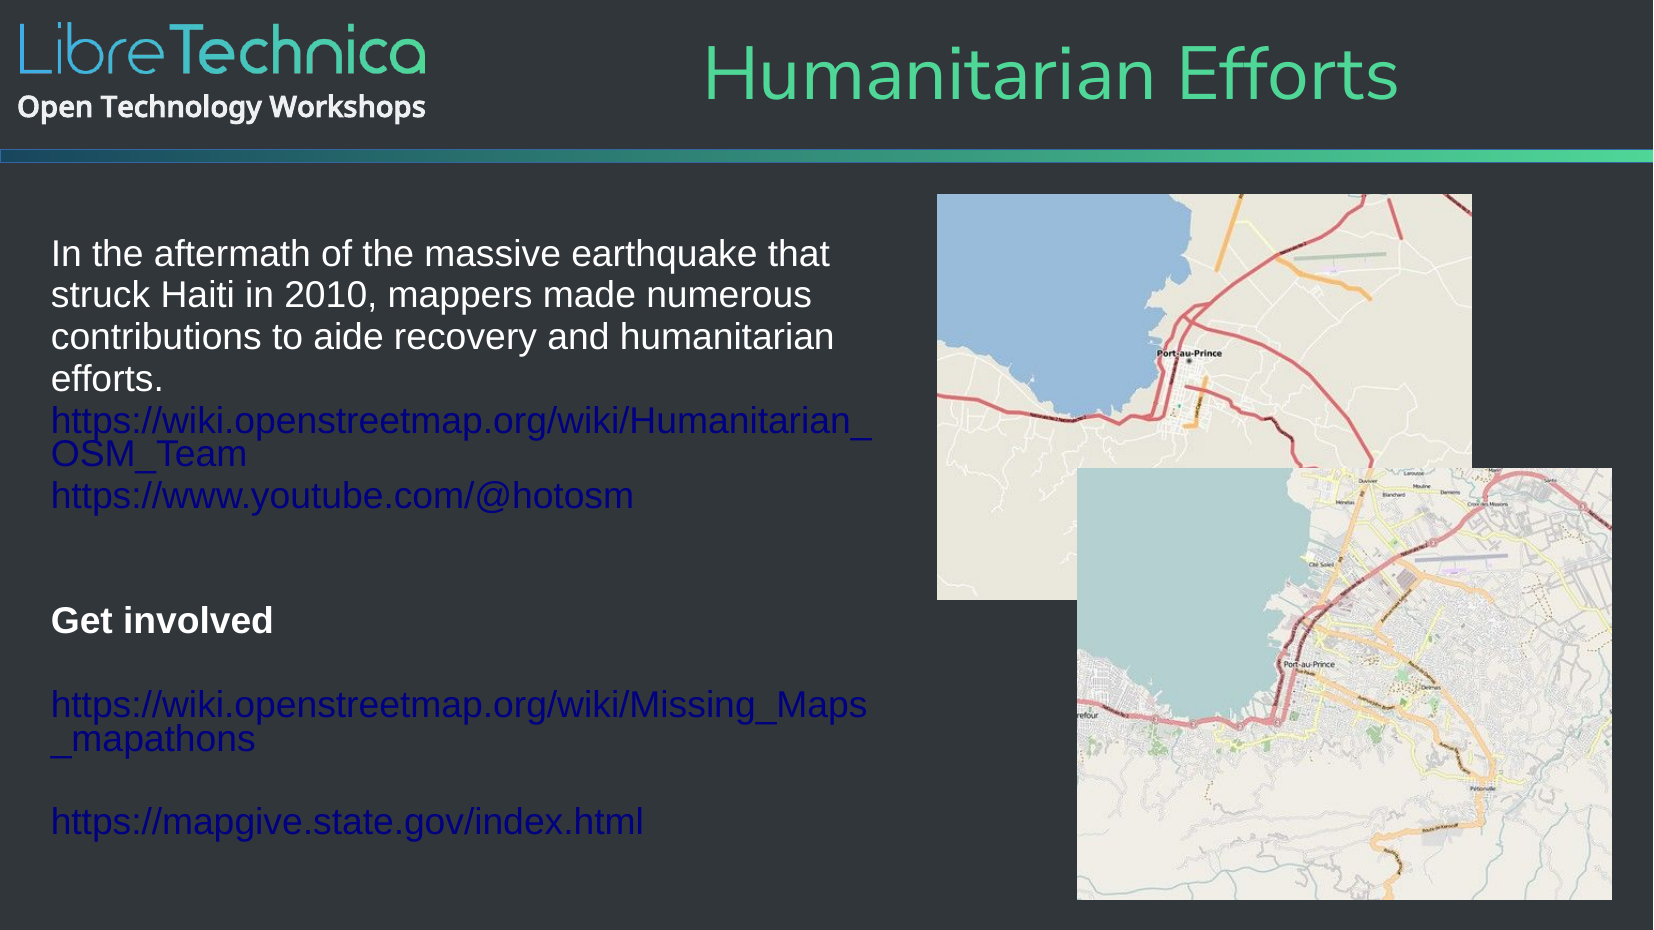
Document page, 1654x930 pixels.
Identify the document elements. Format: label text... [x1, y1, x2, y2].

text_box Humanitarian Efforts [449, 0, 1653, 151]
title Open Technology Workshops [0, 69, 447, 138]
text_box [0, 149, 1653, 163]
text_box In the aftermath of the massive earthquake that struck Haiti in 2010, mappers made numerous contributions to aide recovery and humanitarian efforts. https://wiki.openstreetmap.org/wiki/Humanitarian_OSM_Team https://www.youtube.com/@hotosm Get involved https://wiki.openstreetmap.org/wiki/Missing_Maps_mapathons https://mapgive.state.gov/index.html [36, 224, 900, 900]
picture [20, 22, 425, 75]
picture [937, 194, 1612, 900]
